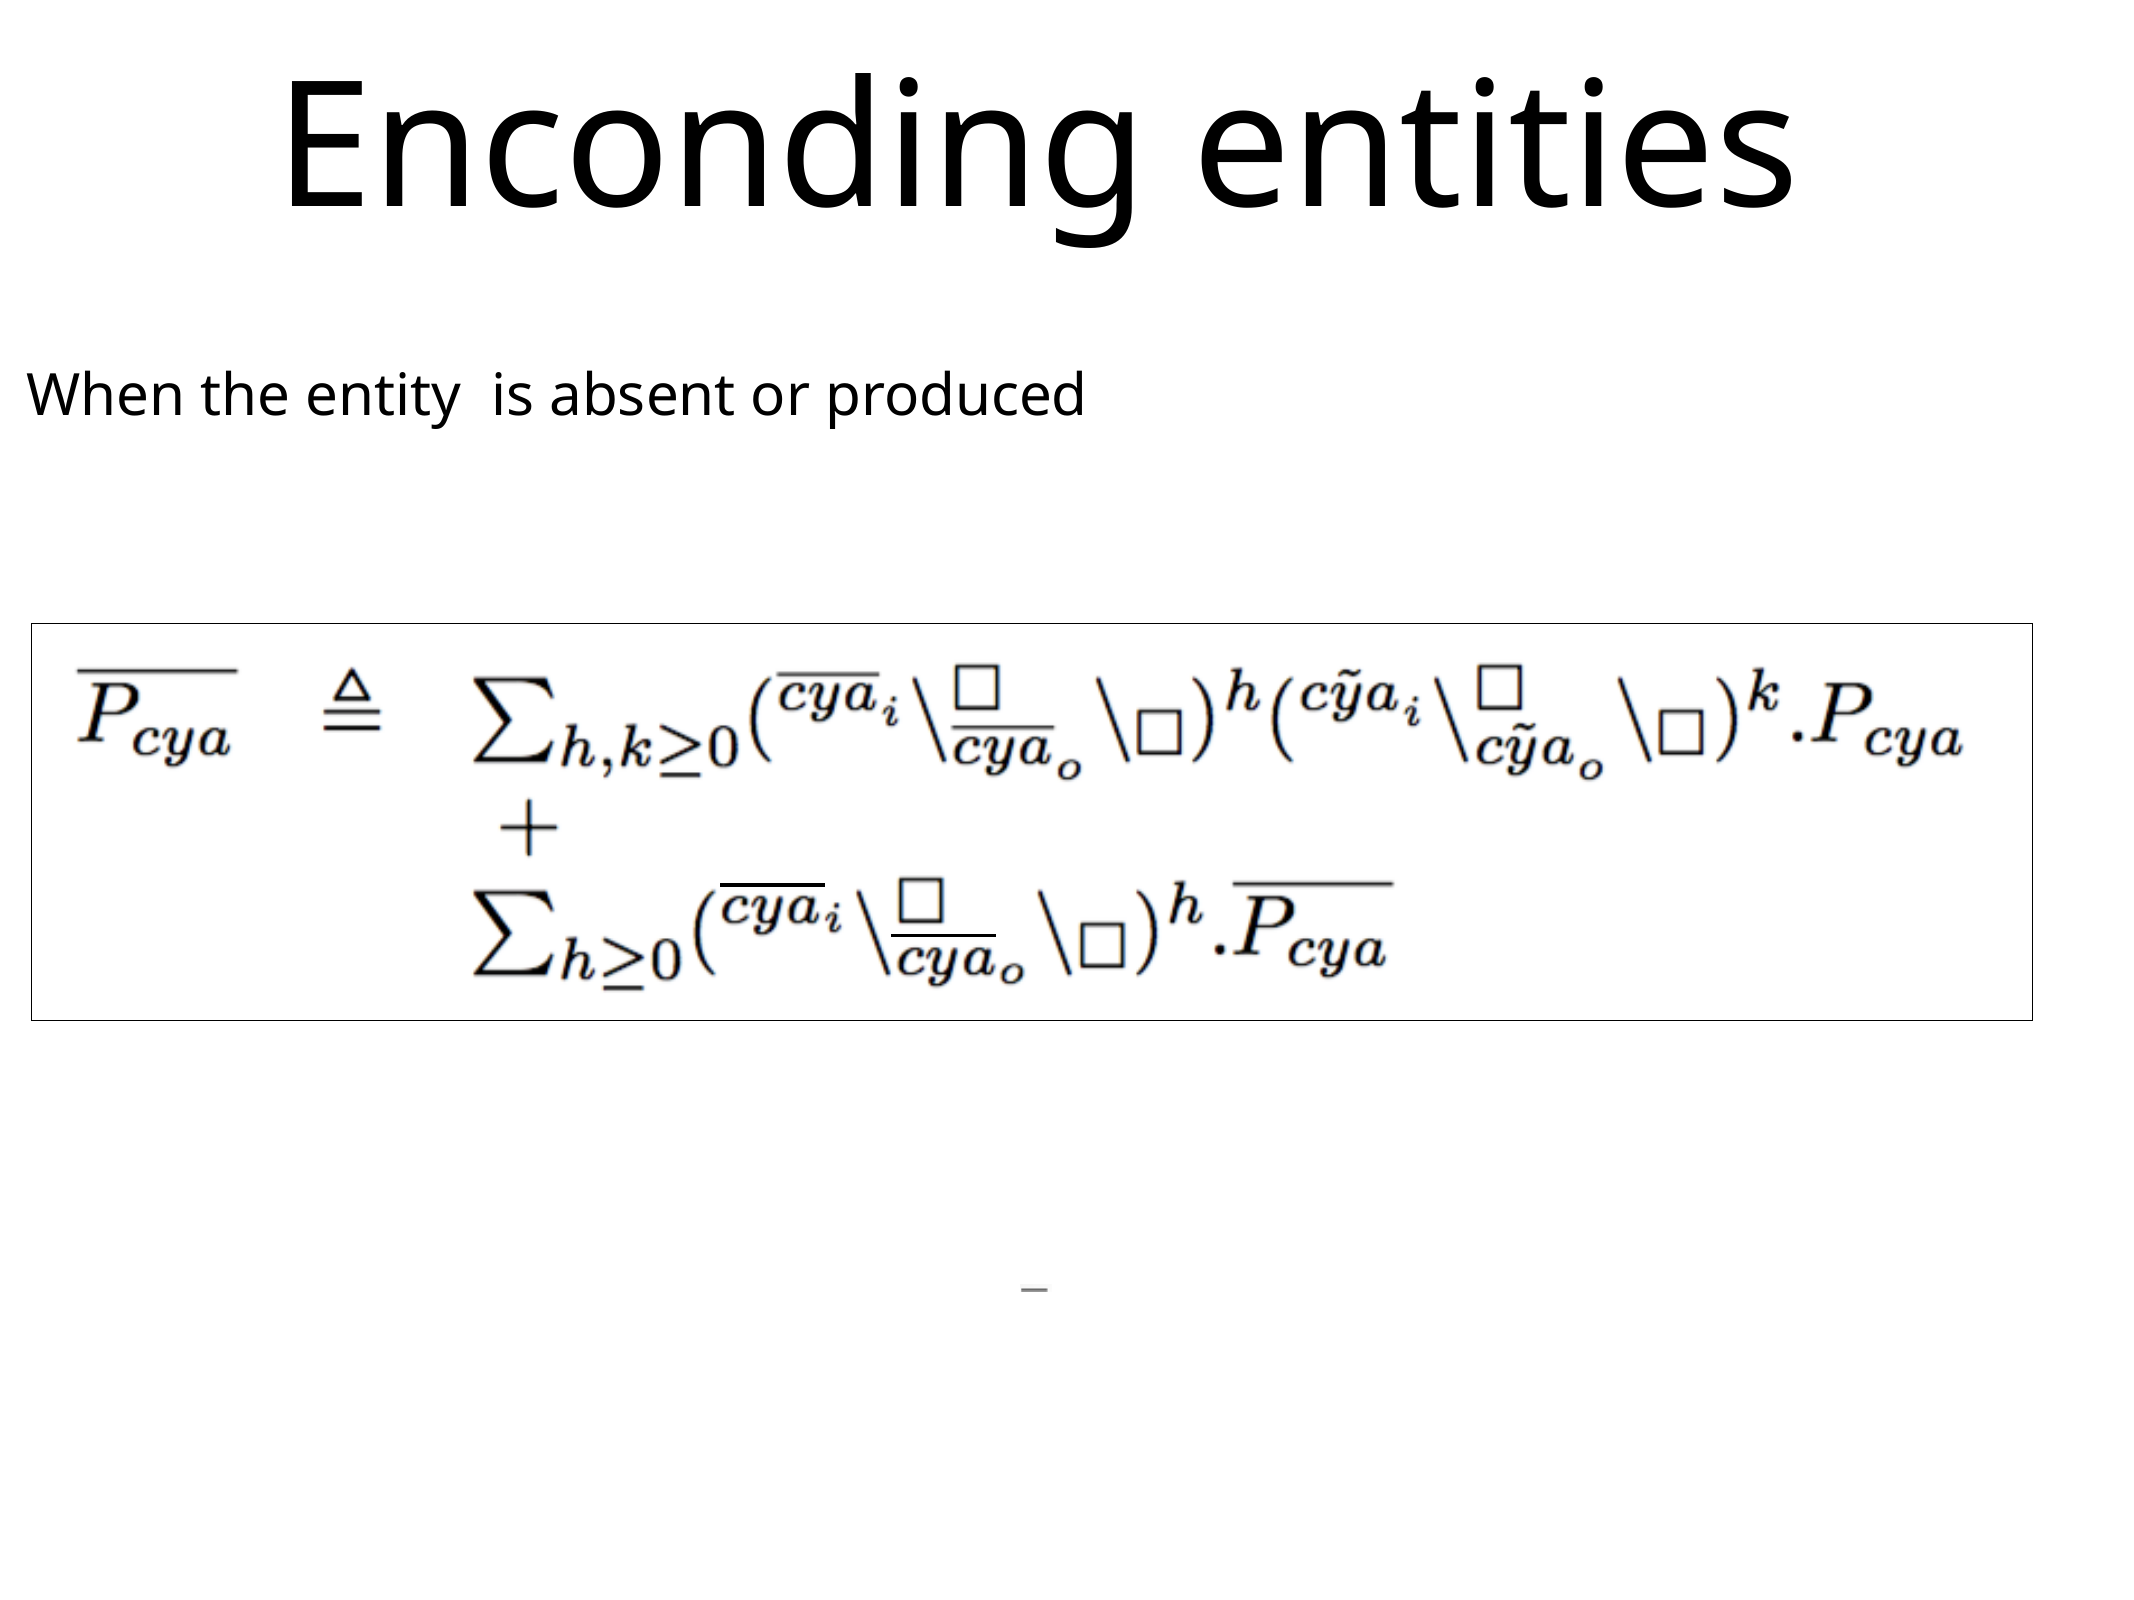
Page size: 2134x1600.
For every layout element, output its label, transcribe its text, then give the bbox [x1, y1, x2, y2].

text_box When the entity is absent or produced [18, 349, 1096, 575]
picture [31, 623, 2033, 1021]
title Enconding entities [84, 23, 1991, 301]
picture [1020, 1284, 1052, 1292]
